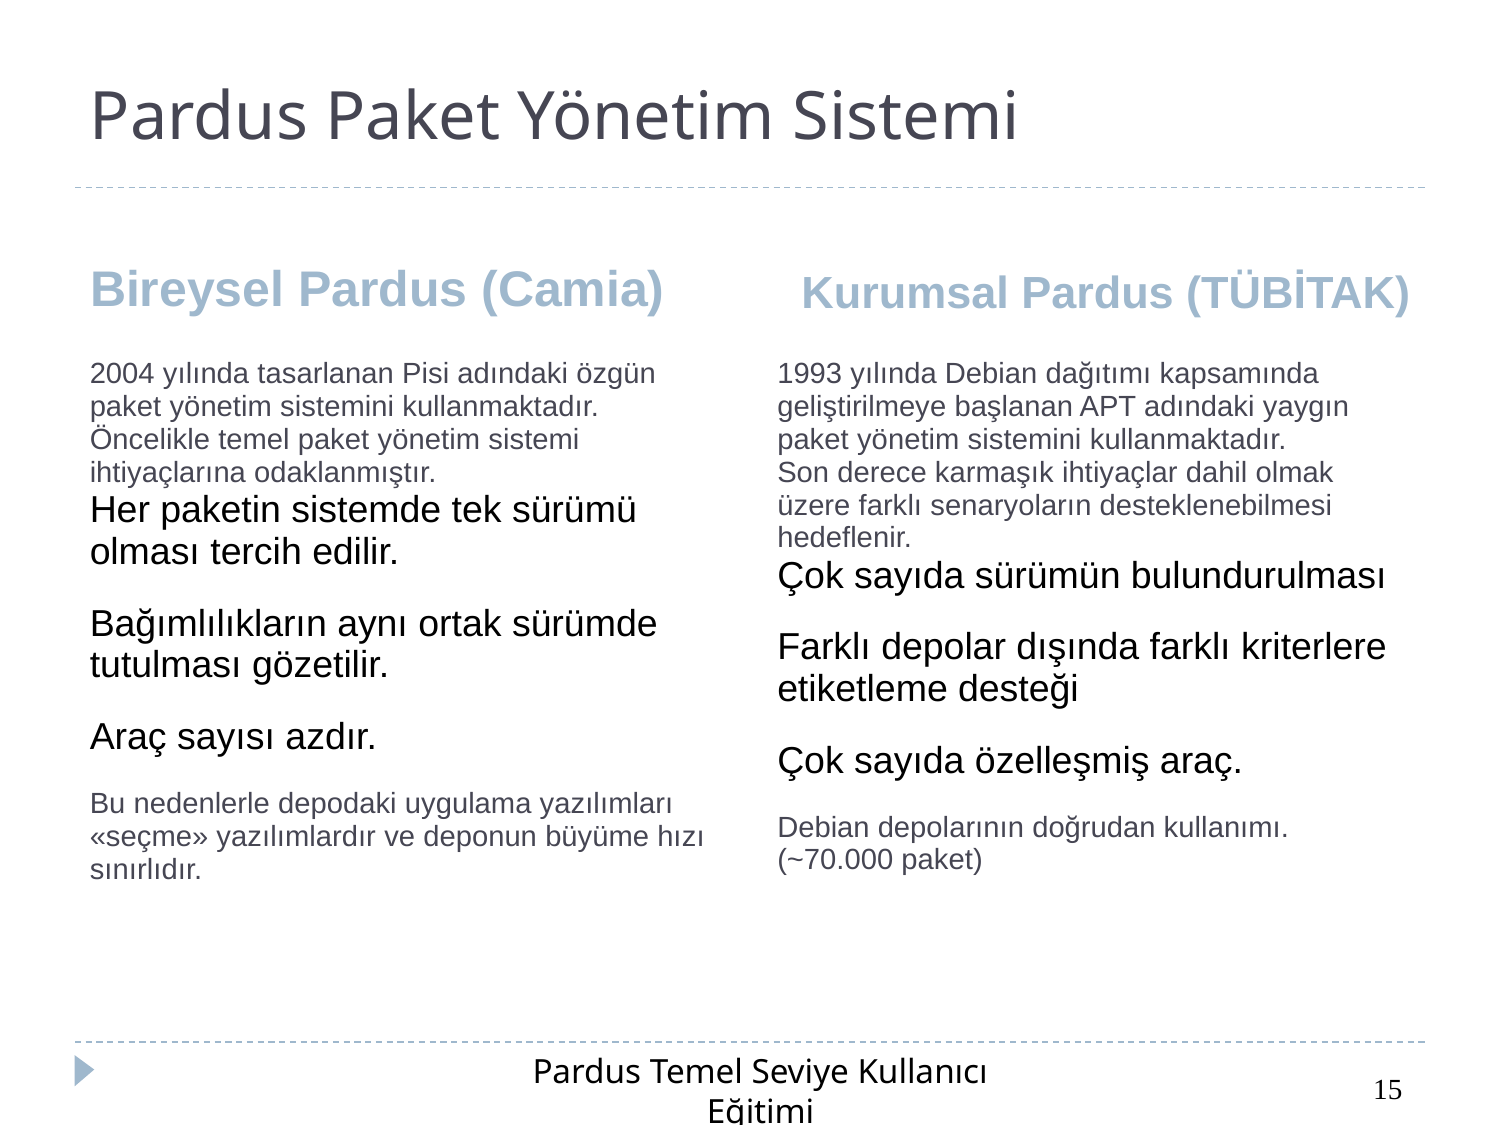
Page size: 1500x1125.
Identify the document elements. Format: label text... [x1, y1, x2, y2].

list Bireysel Pardus (Camia) [75, 210, 738, 324]
list Kurumsal Pardus (TÜBİTAK) [762, 212, 1426, 325]
title Pardus Paket Yönetim Sistemi [75, 37, 1425, 188]
list 1993 yılında Debian dağıtımı kapsamında geliştirilmeye başlanan APT adındaki yaygın paket yönetim sistemini kullanmaktadır. Son derece karmaşık ihtiyaçlar dahil olmak üzere farklı senaryoların desteklenebilmesi hedeflenir. Çok sayıda sürümün bulundurulması Farklı depolar dışında farklı kriterlere etiketleme desteği Çok sayıda özelleşmiş araç. Debian depolarının doğrudan kullanımı. (~70.000 paket) [762, 350, 1425, 1013]
list 2004 yılında tasarlanan Pisi adındaki özgün paket yönetim sistemini kullanmaktadır. Öncelikle temel paket yönetim sistemi ihtiyaçlarına odaklanmıştır. Her paketin sistemde tek sürümü olması tercih edilir. Bağımlılıkların aynı ortak sürümde tutulması gözetilir. Araç sayısı azdır. Bu nedenlerle depodaki uygulama yazılımları «seçme» yazılımlardır ve deponun büyüme hızı sınırlıdır. [75, 350, 738, 1013]
